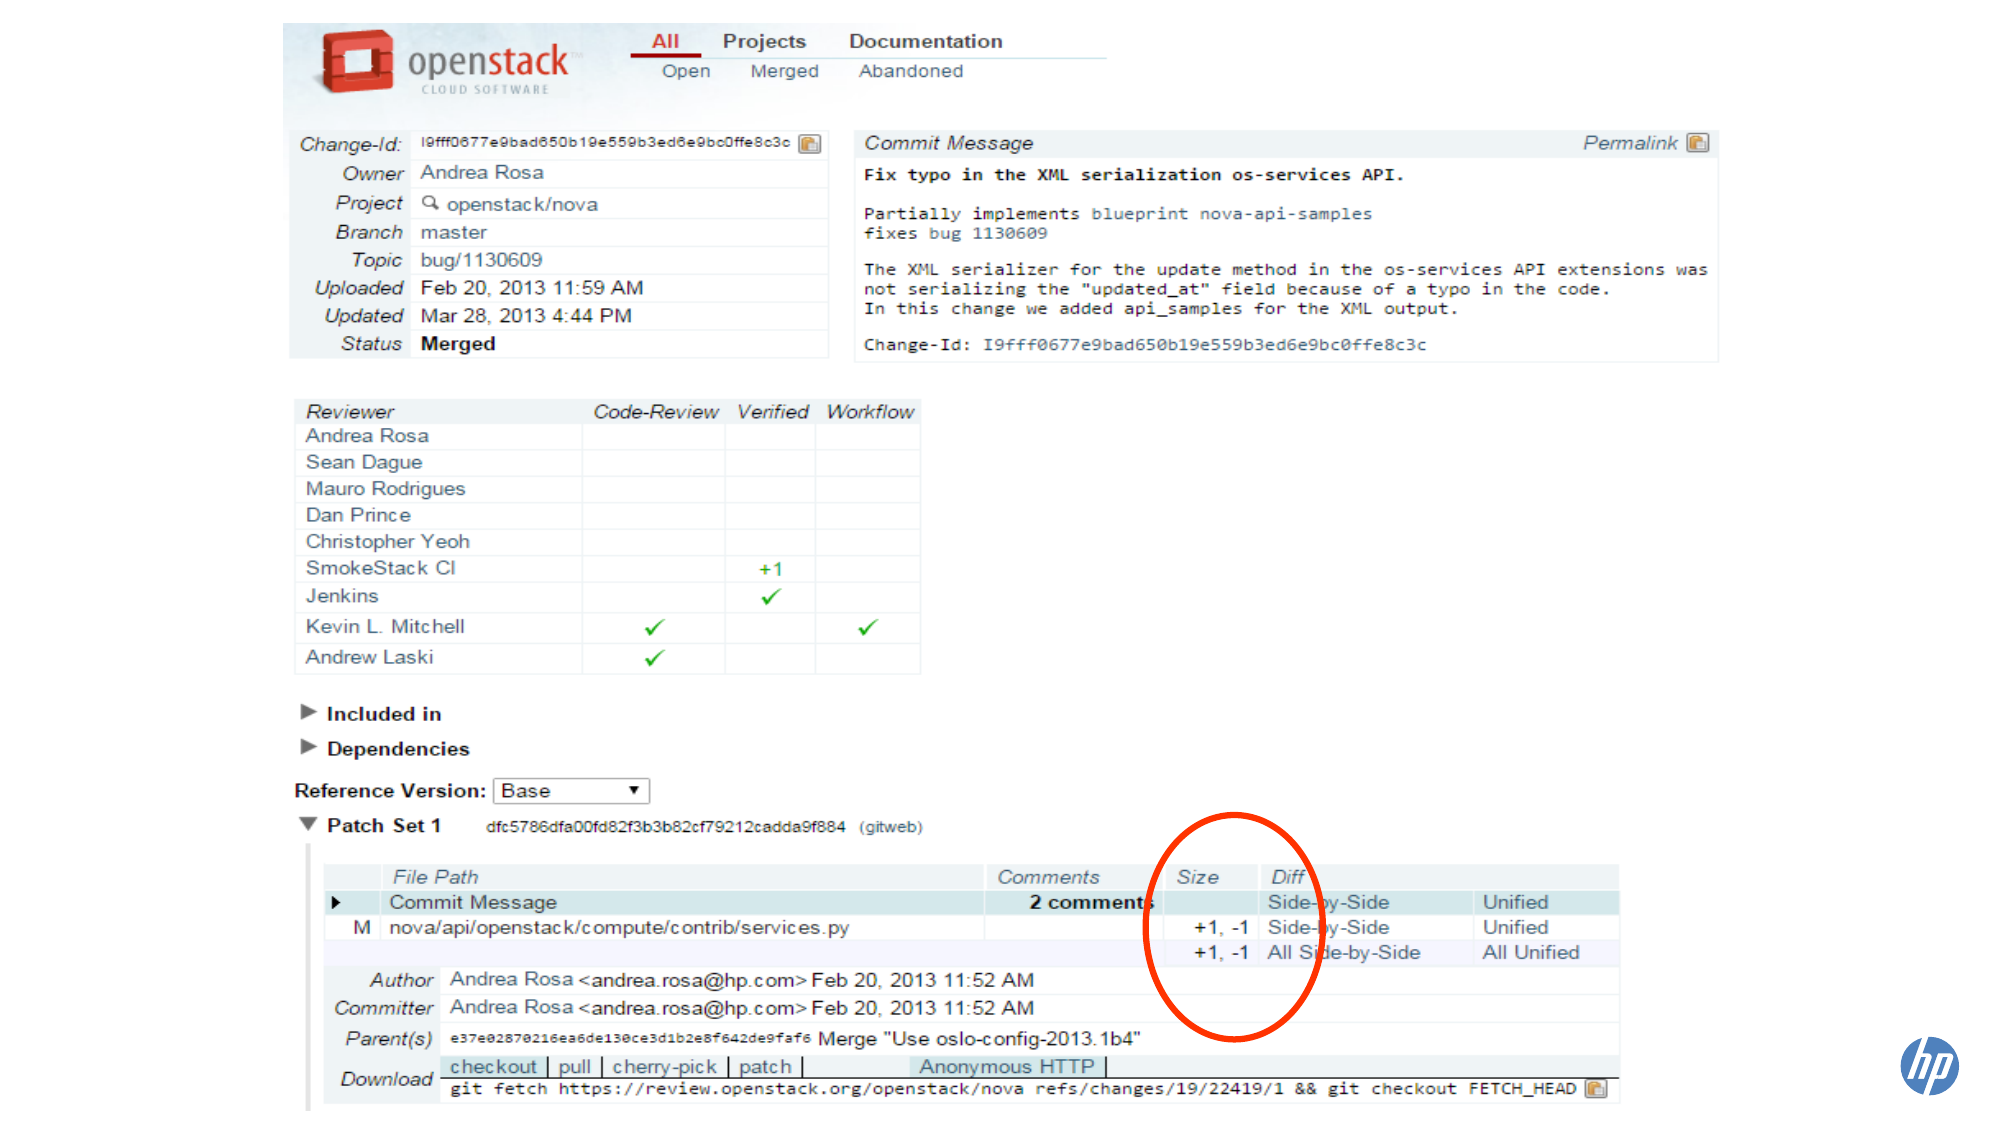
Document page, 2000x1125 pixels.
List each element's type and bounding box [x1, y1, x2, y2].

text_box [1145, 814, 1323, 1040]
picture [283, 23, 1731, 1111]
